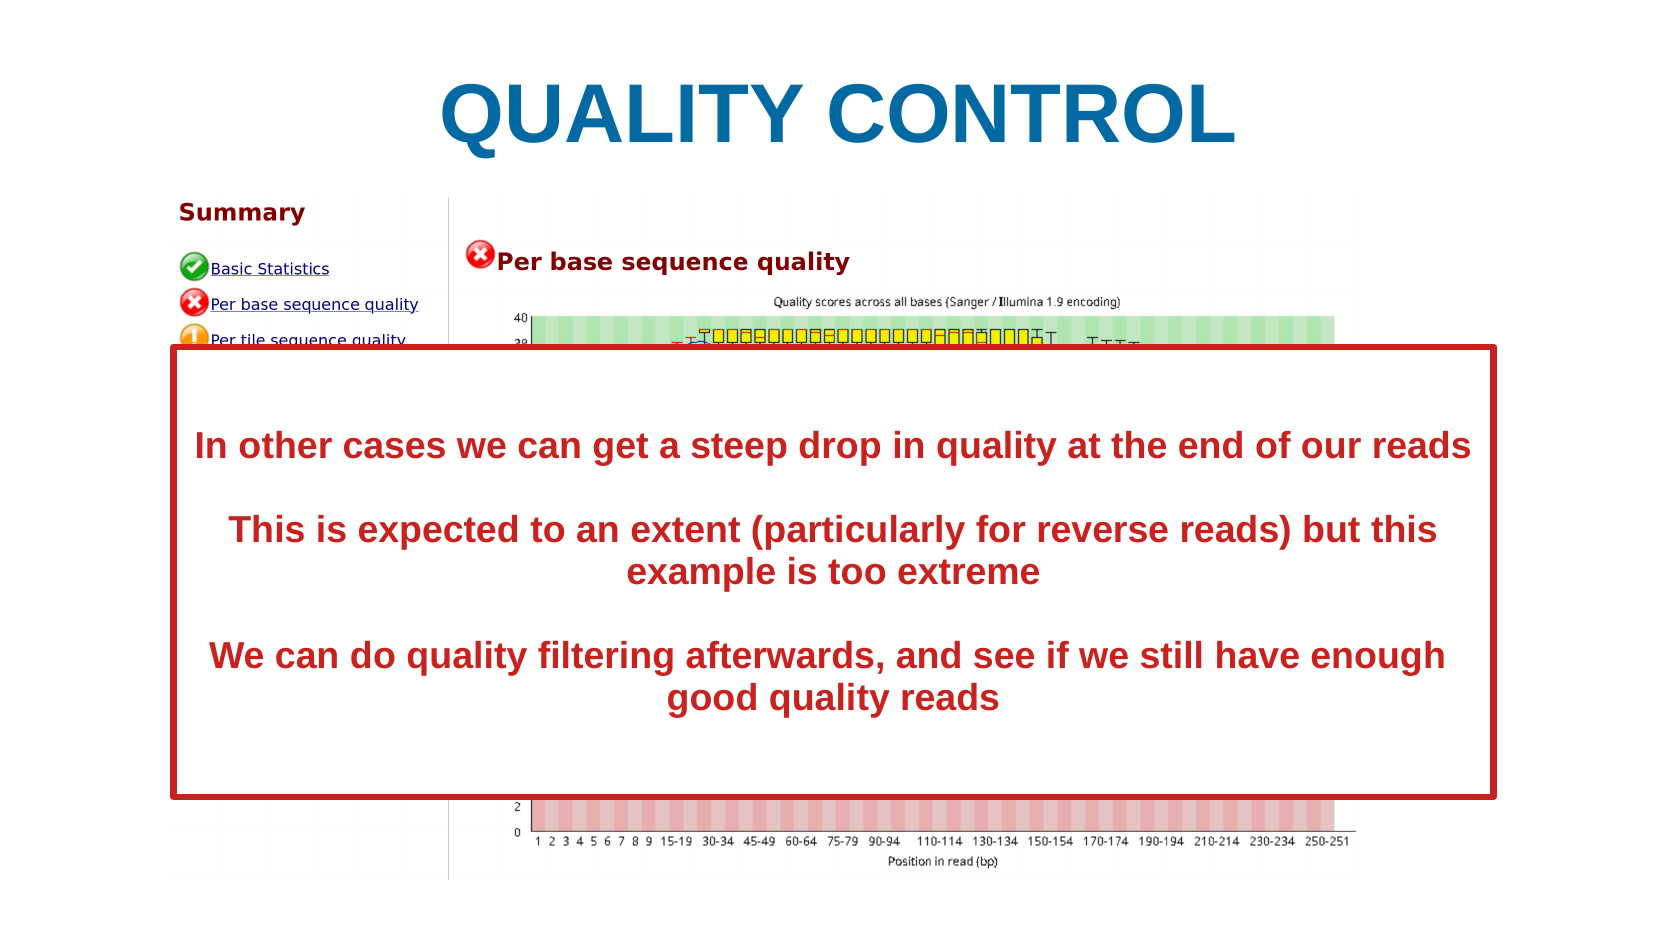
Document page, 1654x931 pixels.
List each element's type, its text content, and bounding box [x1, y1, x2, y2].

text_box QUALITY CONTROL [388, 59, 1289, 168]
text_box In other cases we can get a steep drop in quality at the end of our reads This is expected to an extent (particularly for reverse reads) but this example is too extreme We can do quality filtering afterwards, and see if we still have enough good quality reads [173, 346, 1494, 797]
picture [170, 197, 1356, 880]
